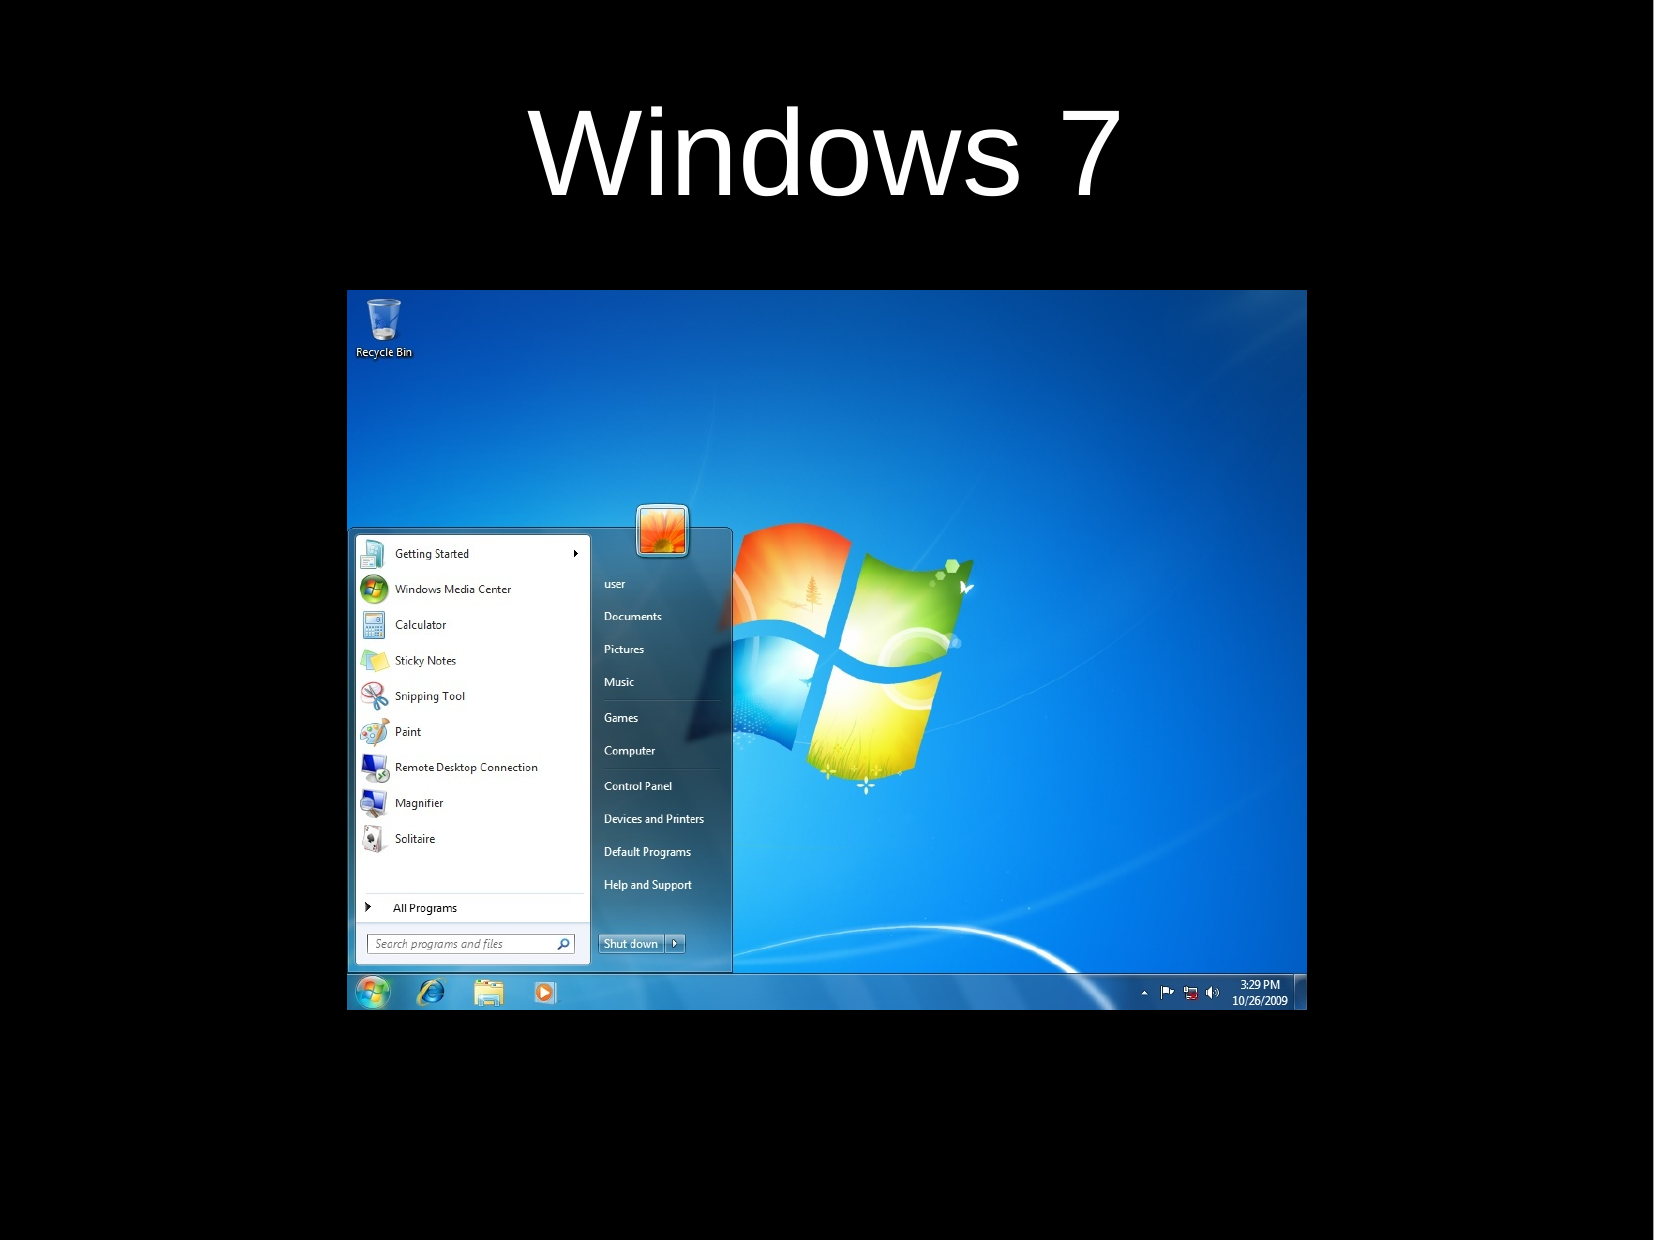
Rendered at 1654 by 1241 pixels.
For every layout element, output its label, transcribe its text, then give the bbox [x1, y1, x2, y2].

picture [347, 290, 1307, 1010]
title Windows 7 [82, 49, 1571, 257]
